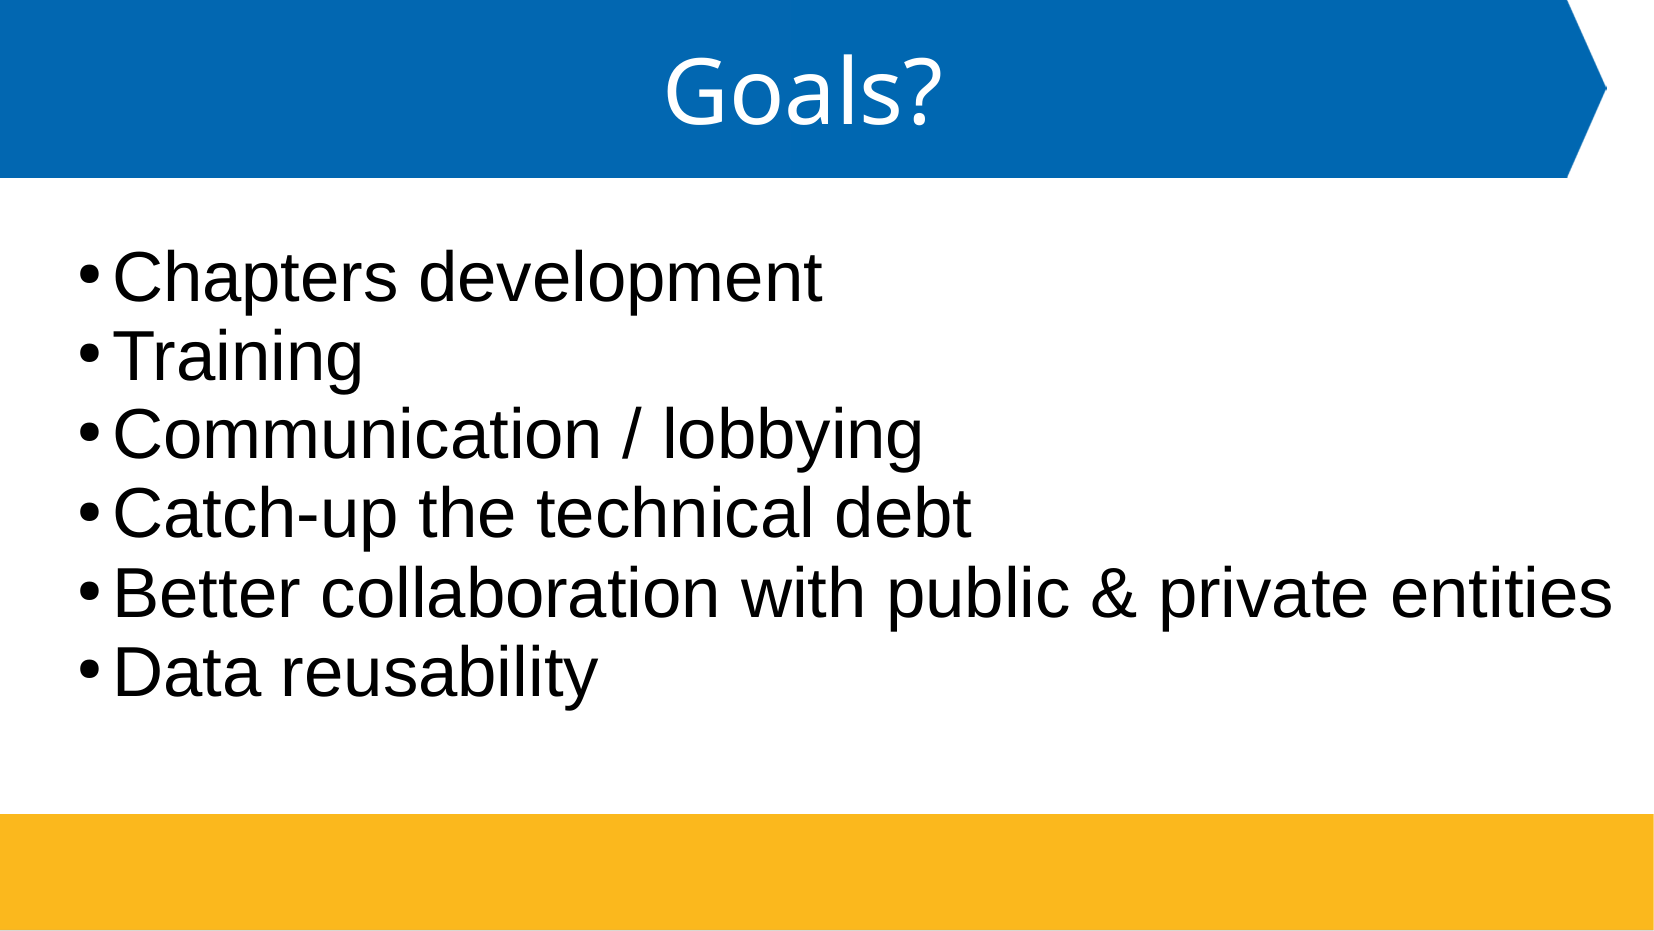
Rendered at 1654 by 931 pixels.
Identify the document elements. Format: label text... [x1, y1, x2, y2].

title Goals? [59, 23, 1548, 154]
subtitle Chapters development Training Communication / lobbying Catch-up the technical debt Better collaboration with public & private entities Data reusability [76, 236, 1619, 843]
picture [0, 0, 1607, 178]
picture [0, 814, 1654, 931]
